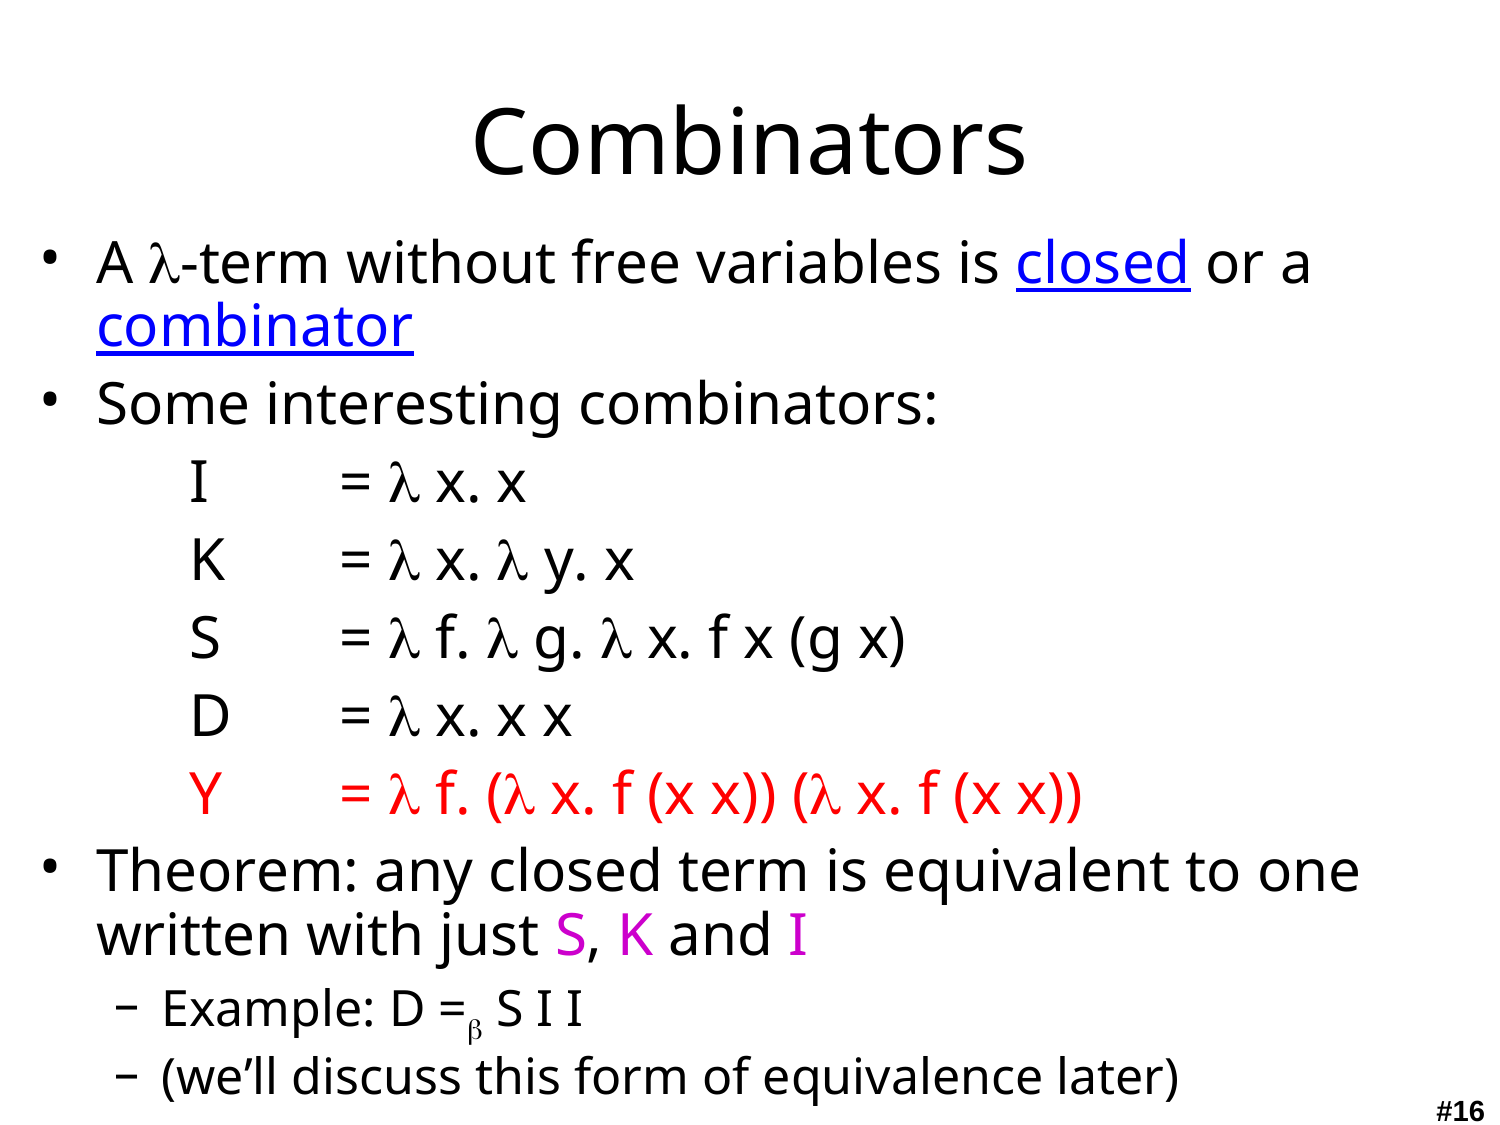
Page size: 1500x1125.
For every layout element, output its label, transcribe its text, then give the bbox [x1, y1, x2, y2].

list A -term without free variables is closed or a combinator Some interesting combinators: I =  x. x K =  x.  y. x S =  f.  g.  x. f x (g x) D =  x. x x Y =  f. ( x. f (x x)) ( x. f (x x)) Theorem: any closed term is equivalent to one written with just S, K and I Example: D = S I I (we’ll discuss this form of equivalence later) [24, 224, 1476, 1063]
title Combinators [24, 45, 1476, 224]
